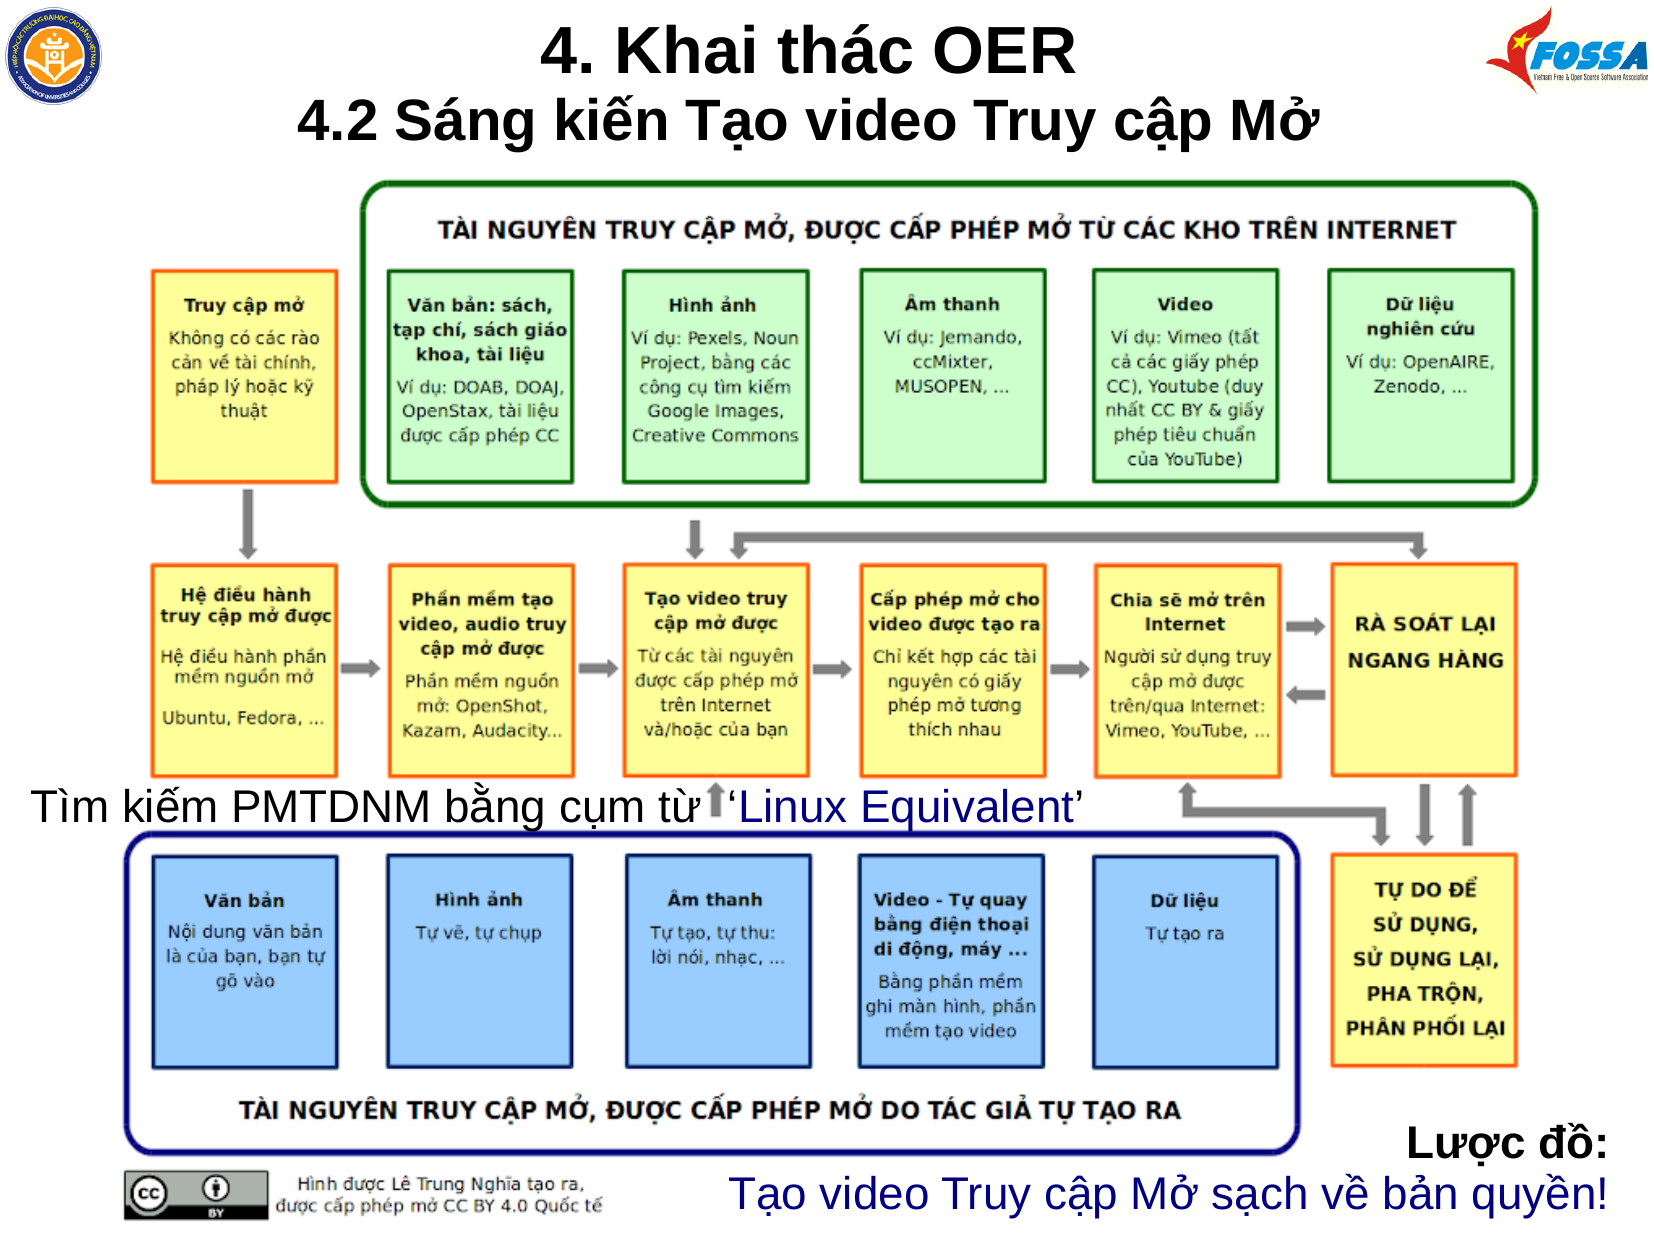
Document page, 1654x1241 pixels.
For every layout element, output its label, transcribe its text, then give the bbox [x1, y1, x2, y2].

title 4. Khai thác OER 4.2 Sáng kiến Tạo video Truy cập Mở [65, 12, 1554, 153]
picture [105, 168, 1561, 1226]
picture [1, 5, 107, 107]
picture [1485, 5, 1648, 95]
text_box Tìm kiếm PMTDNM bằng cụm từ ‘Linux Equivalent’ [15, 773, 1104, 840]
text_box Lược đồ: Tạo video Truy cập Mở sạch về bản quyền! [499, 1109, 1625, 1227]
